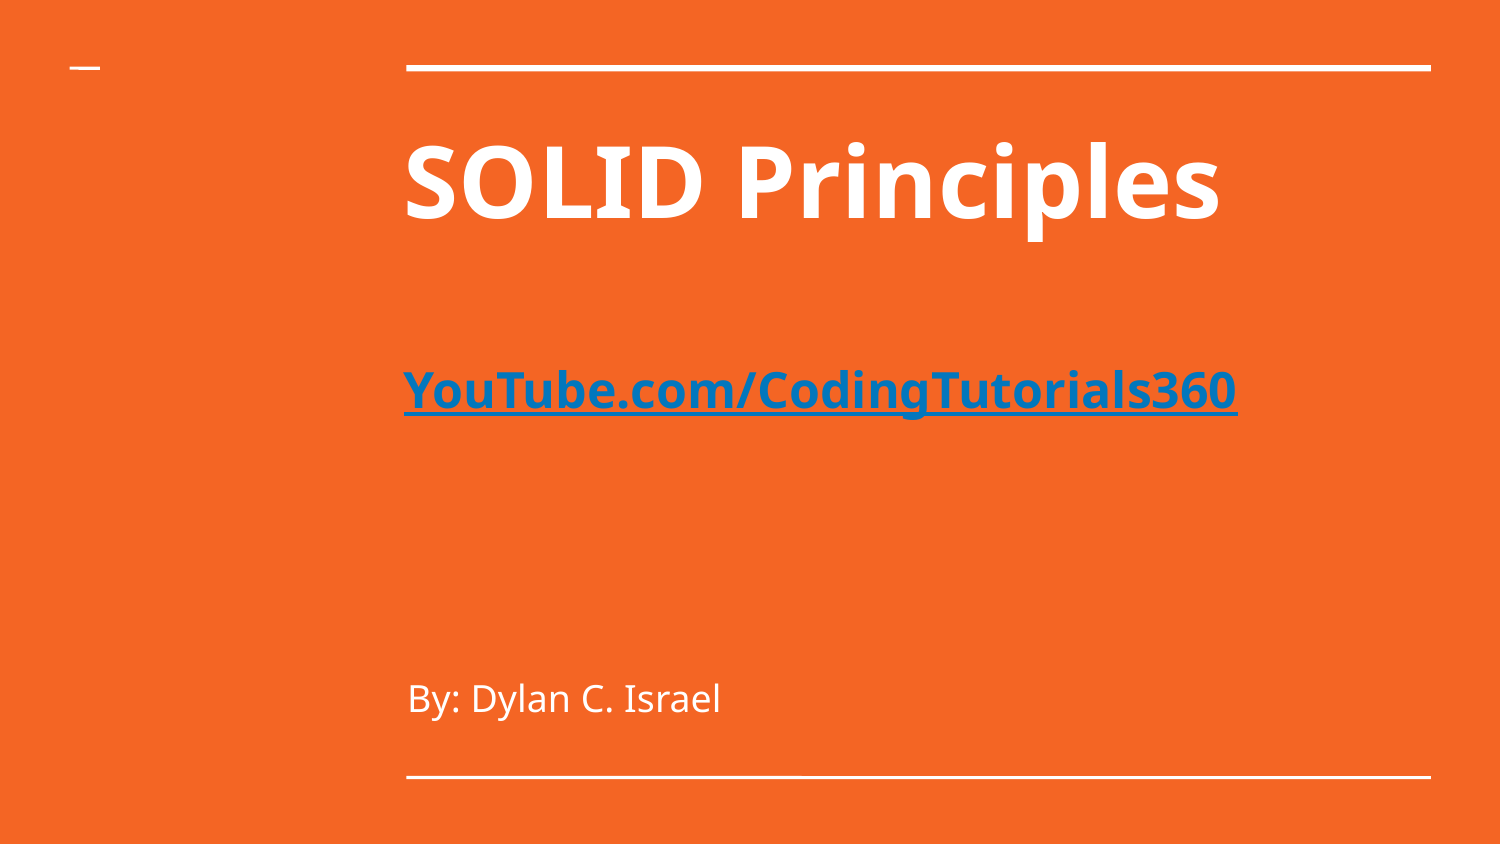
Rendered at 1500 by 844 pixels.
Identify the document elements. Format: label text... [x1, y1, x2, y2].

title SOLID Principles YouTube.com/CodingTutorials360 [389, 103, 1428, 357]
subtitle By: Dylan C. Israel [392, 531, 1431, 735]
